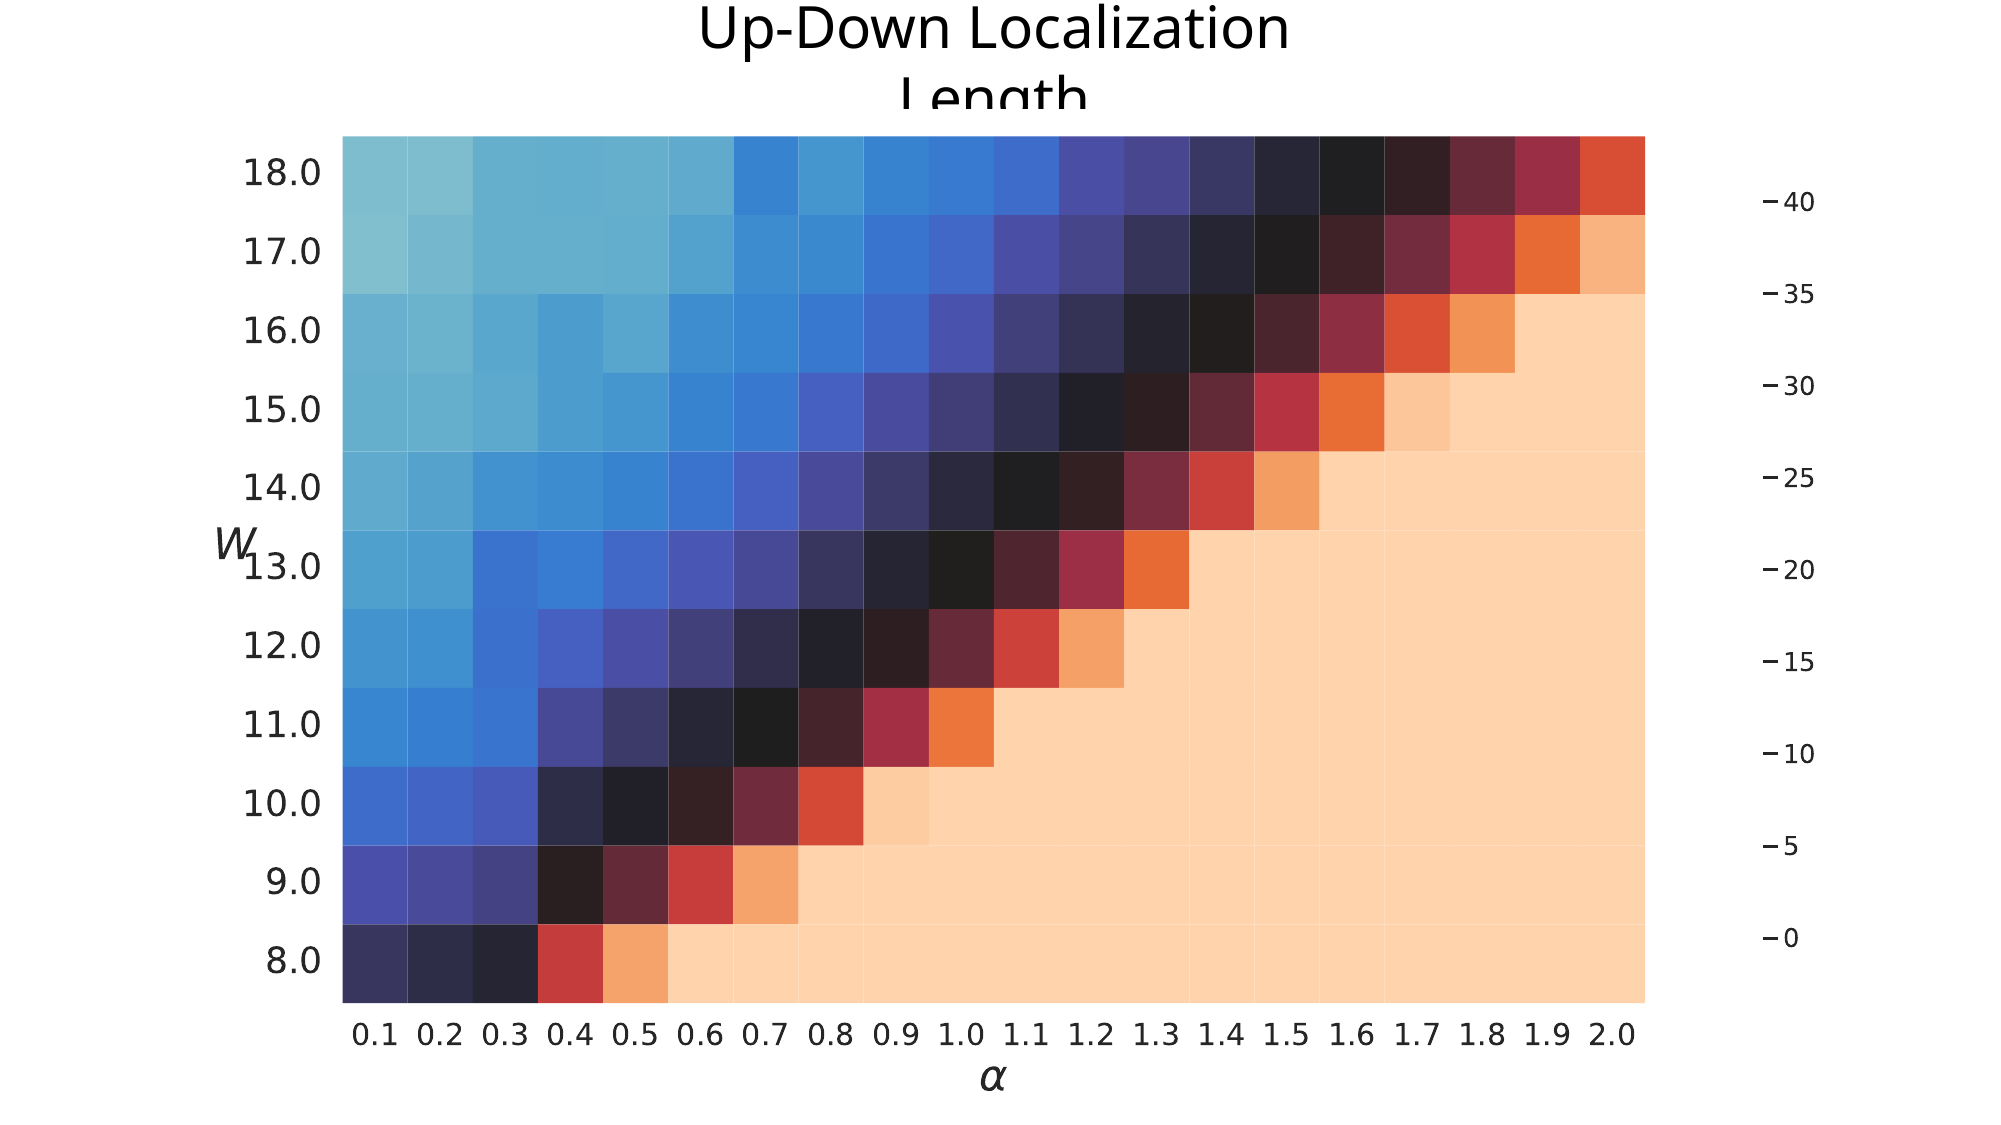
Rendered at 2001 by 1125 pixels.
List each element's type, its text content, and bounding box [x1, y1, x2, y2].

title Up-Down Localization Length [602, 17, 1388, 108]
picture [185, 109, 1999, 1125]
